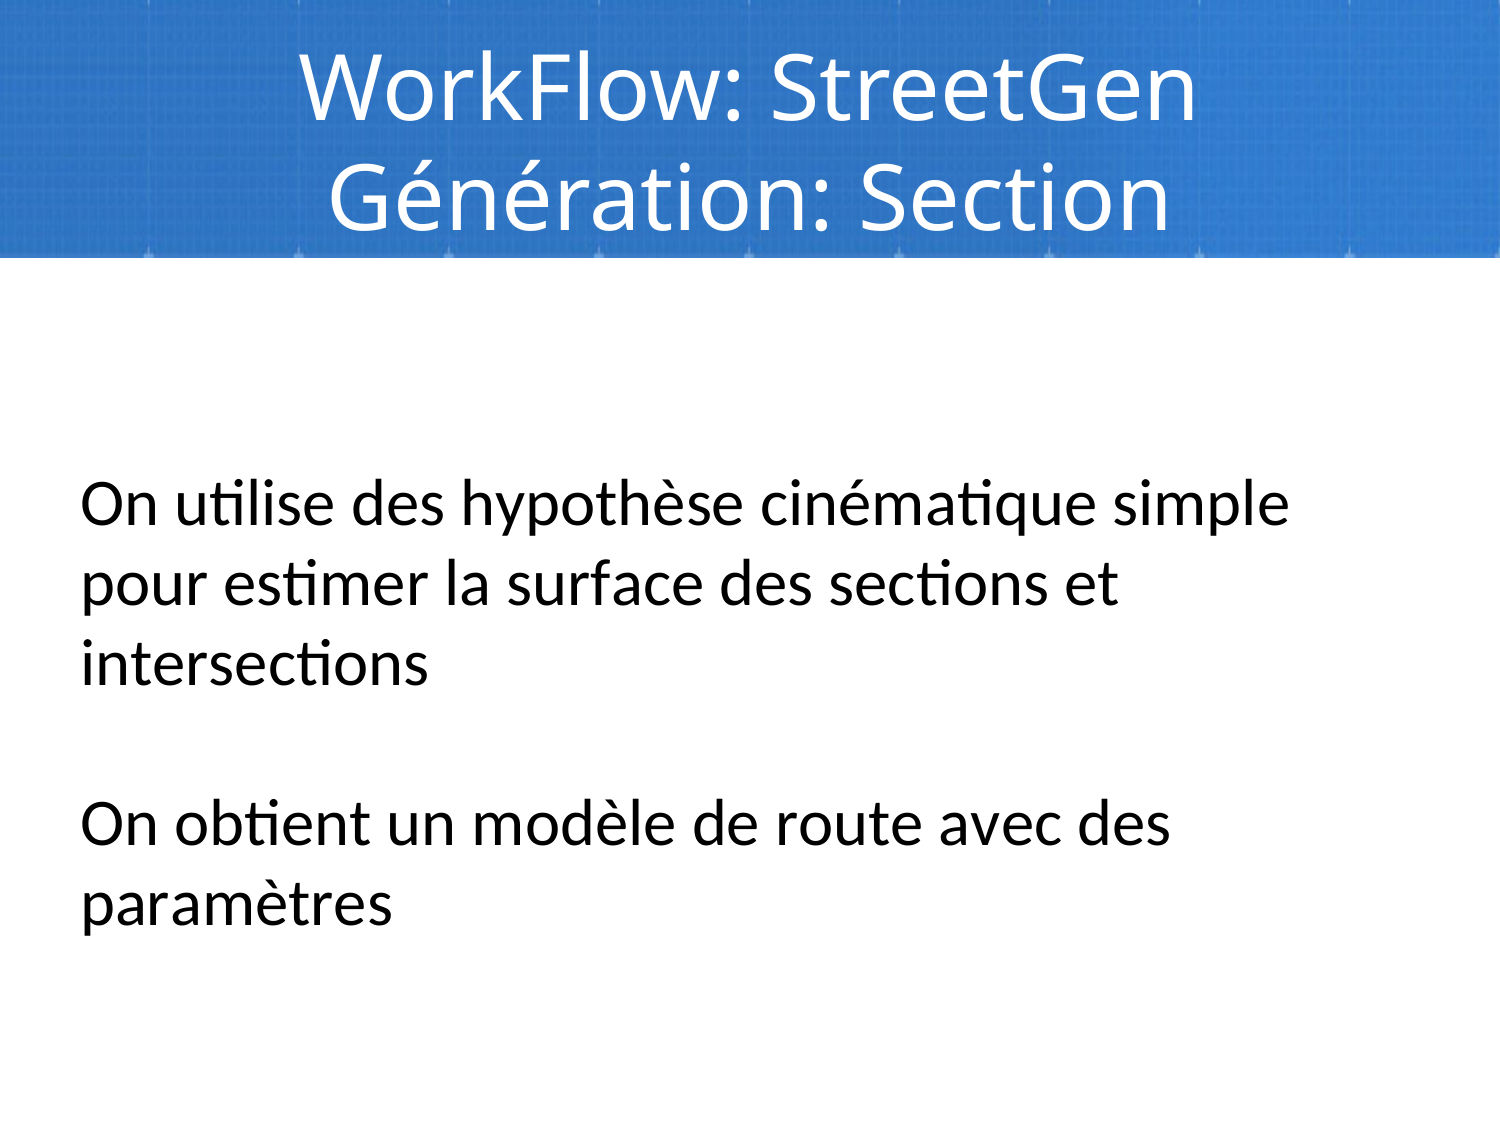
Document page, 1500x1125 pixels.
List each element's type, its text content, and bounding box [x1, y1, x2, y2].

picture [0, 0, 1500, 258]
title WorkFlow: StreetGen Génération: Section [35, 45, 1465, 233]
text_box On utilise des hypothèse cinématique simple pour estimer la surface des sections et intersections On obtient un modèle de route avec des paramètres [64, 290, 1442, 1000]
